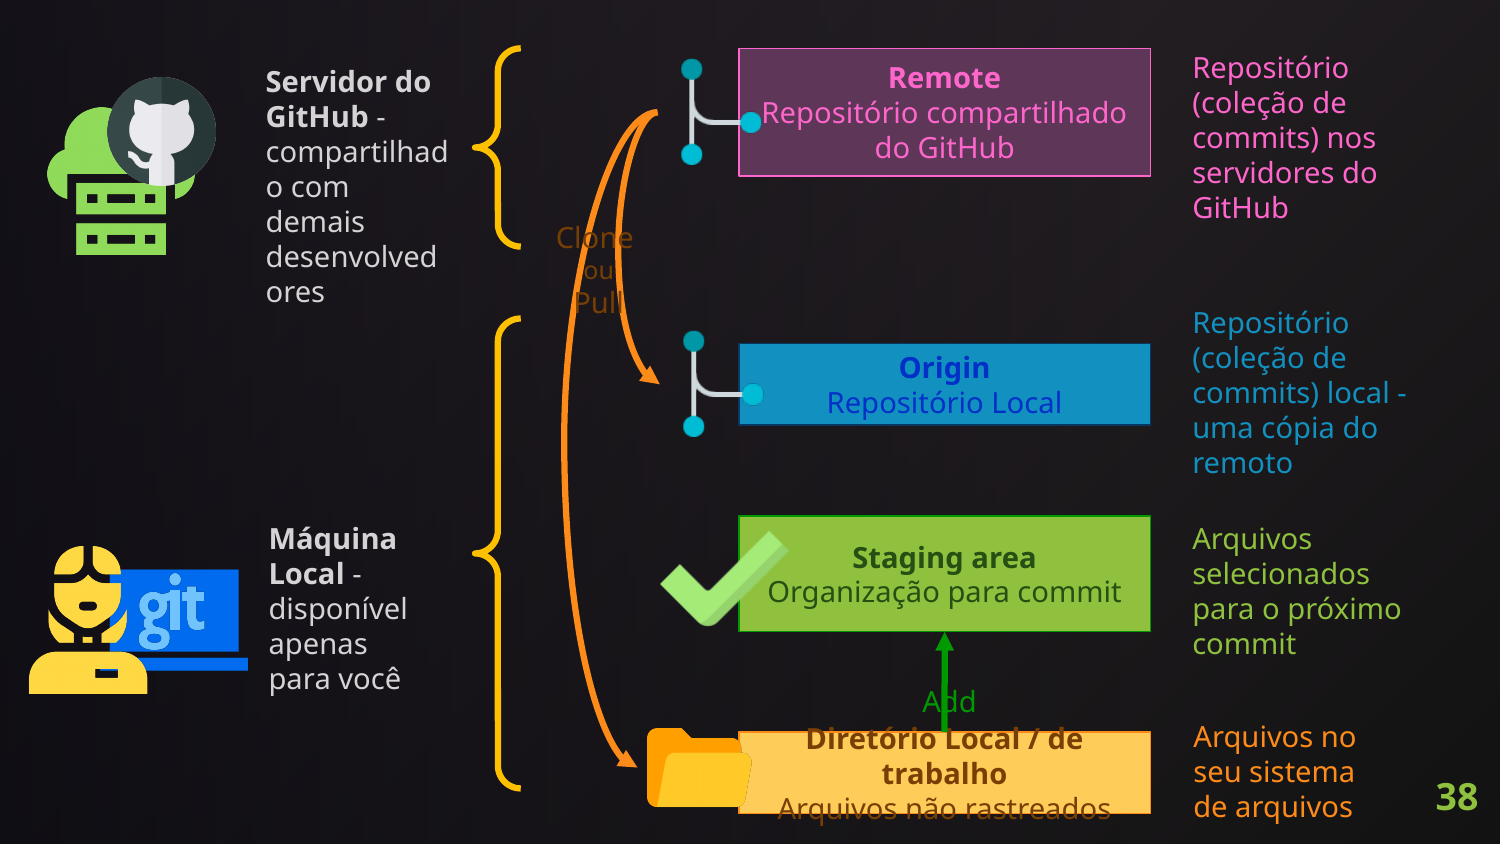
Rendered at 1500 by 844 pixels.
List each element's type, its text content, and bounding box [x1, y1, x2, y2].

text_box Remote Repositório compartilhado do GitHub [786, 48, 1151, 176]
text_box Staging area Organização para commit [789, 515, 1151, 632]
picture [47, 77, 216, 255]
picture [659, 320, 788, 449]
text_box Arquivos no seu sistema de arquivos [1178, 703, 1380, 832]
text_box Origin Repositório Local [788, 343, 1151, 425]
text_box Clone ou Pull [539, 204, 658, 326]
slide_number <number> [1407, 752, 1494, 844]
text_box Arquivos selecionados para o próximo commit [1177, 505, 1447, 597]
picture [637, 708, 756, 827]
text_box Repositório (coleção de commits) nos servidores do GitHub [1177, 34, 1475, 126]
picture [14, 546, 248, 694]
text_box Servidor do GitHub - compartilhado com demais desenvolvedores [250, 48, 469, 278]
text_box Add [890, 659, 1009, 742]
text_box Máquina Local - disponível apenas para você [253, 505, 450, 704]
text_box Diretório Local / de trabalho Arquivos não rastreados [756, 732, 1151, 814]
text_box Repositório (coleção de commits) local - uma cópia do remoto [1177, 289, 1463, 479]
picture [657, 48, 786, 176]
picture [660, 514, 789, 643]
